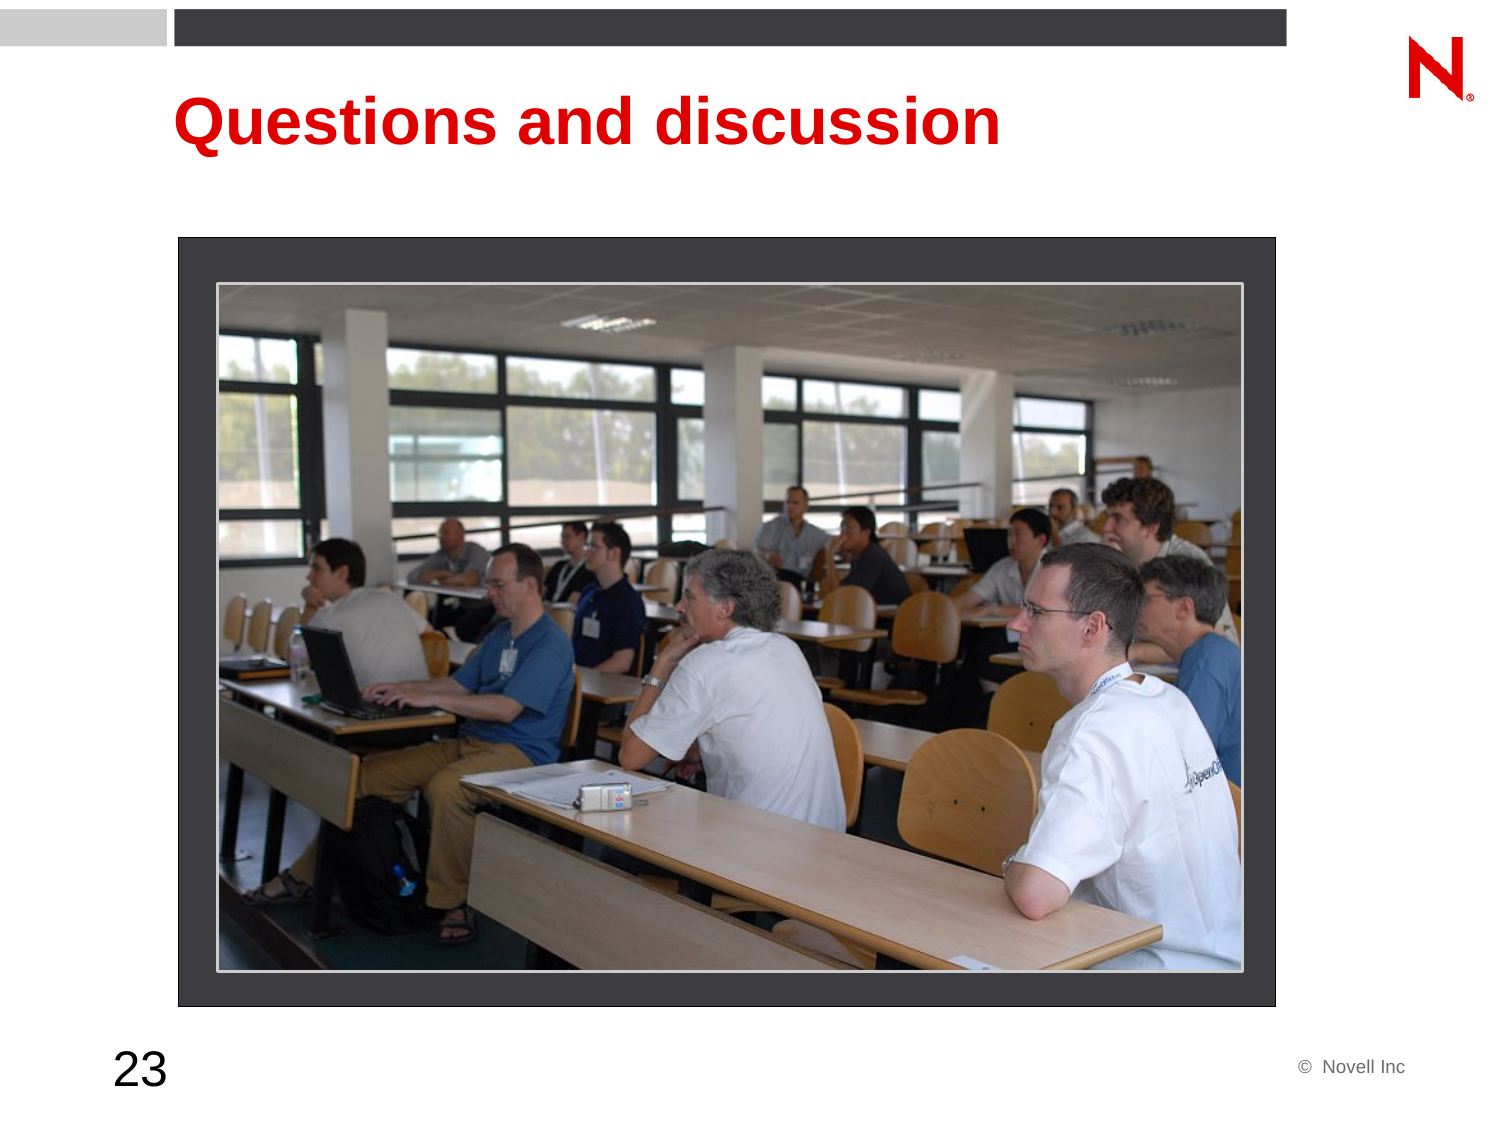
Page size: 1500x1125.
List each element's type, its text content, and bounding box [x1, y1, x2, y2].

picture [218, 285, 1241, 970]
picture [1404, 32, 1477, 105]
text_box [178, 237, 1276, 1007]
title Questions and discussion [173, 41, 1395, 205]
